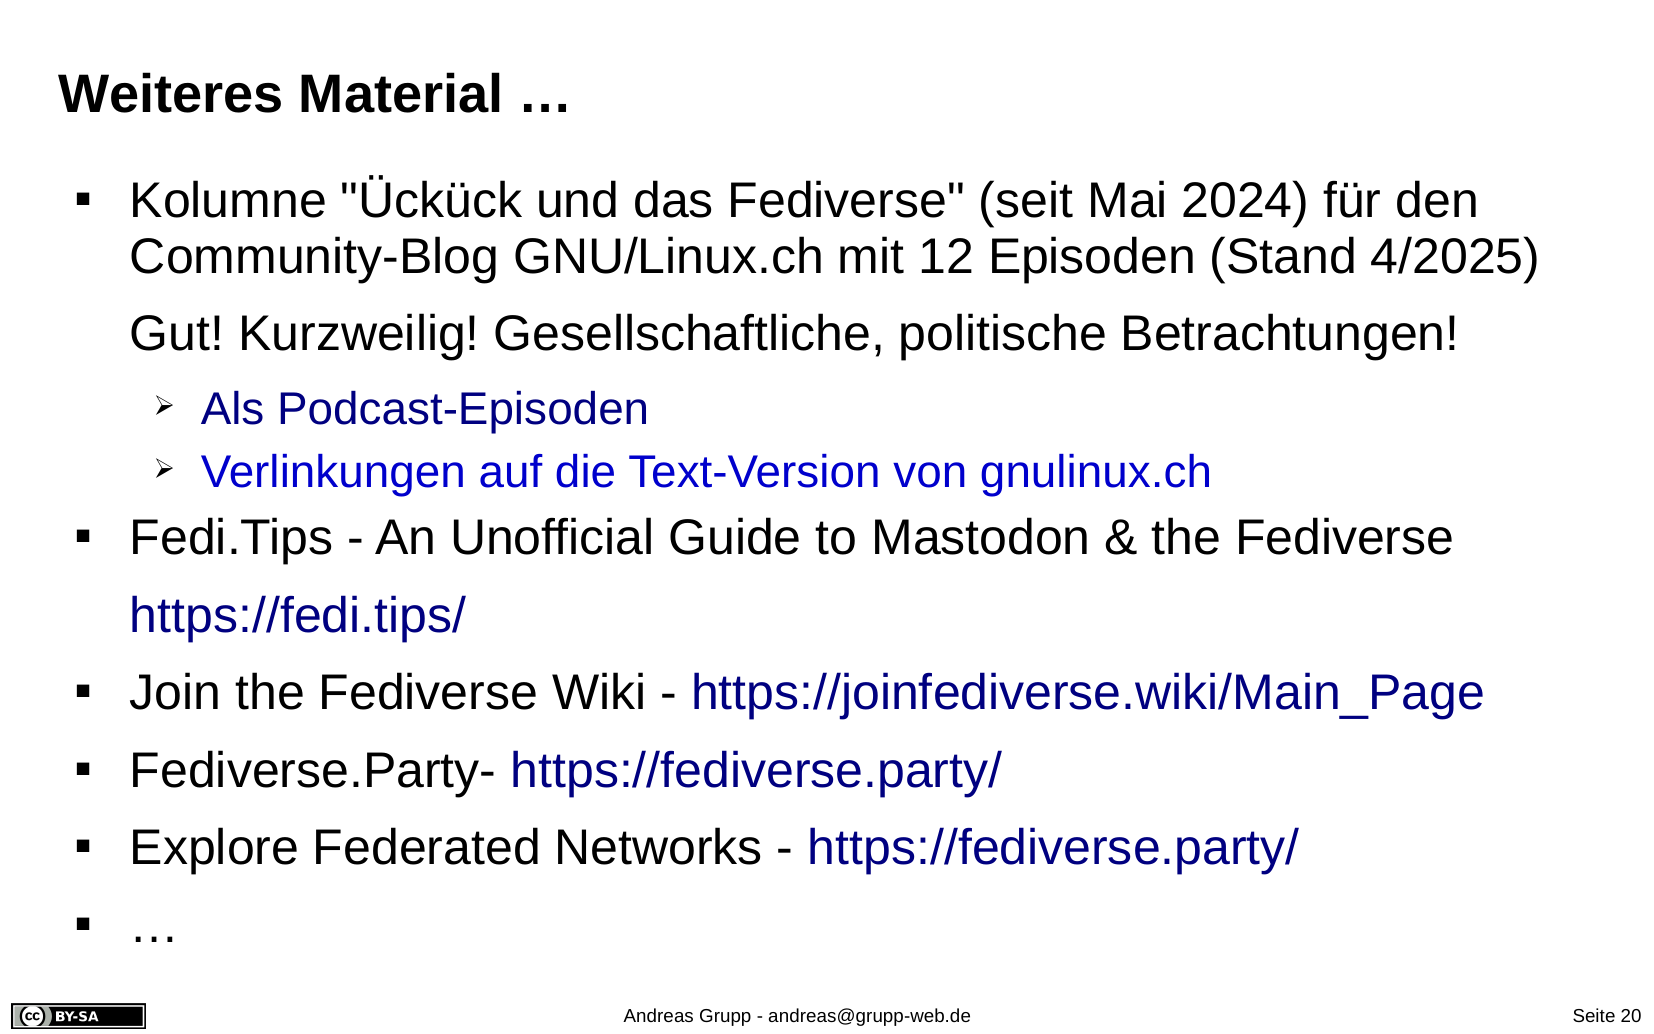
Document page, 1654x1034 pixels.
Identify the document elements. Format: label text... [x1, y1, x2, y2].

list Kolumne "Ückück und das Fediverse" (seit Mai 2024) für den Community-Blog GNU/Linux.ch mit 12 Episoden (Stand 4/2025) Gut! Kurzweilig! Gesellschaftliche, politische Betrachtungen! Als Podcast-Episoden Verlinkungen auf die Text-Version von gnulinux.ch Fedi.Tips - An Unofficial Guide to Mastodon & the Fediverse https://fedi.tips/ Join the Fediverse Wiki - https://joinfediverse.wiki/Main_Page Fediverse.Party- https://fediverse.party/ Explore Federated Networks - https://fediverse.party/ … [59, 172, 1595, 954]
picture [11, 1003, 146, 1029]
title Weiteres Material … [59, 24, 1625, 165]
